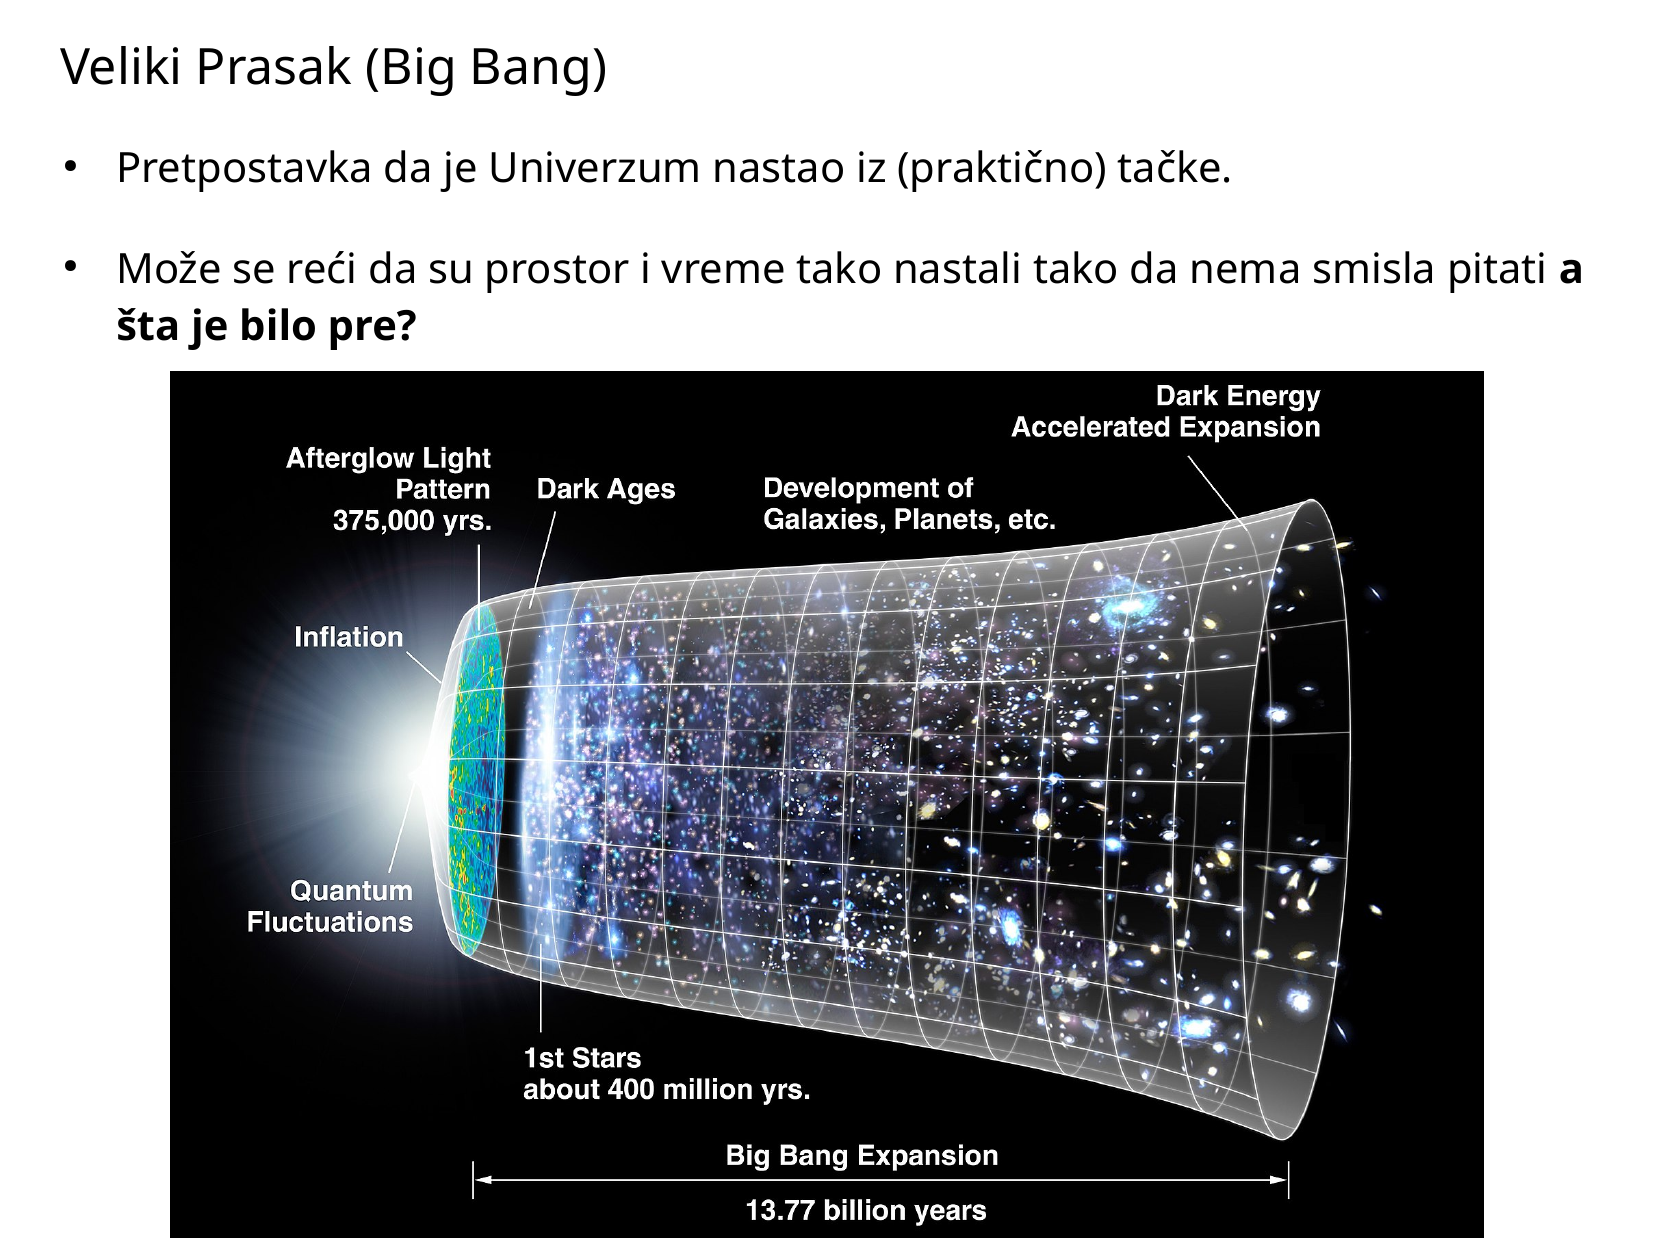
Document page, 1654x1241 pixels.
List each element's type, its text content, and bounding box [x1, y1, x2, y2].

title Veliki Prasak (Big Bang) [59, 17, 1648, 113]
picture [170, 371, 1484, 1238]
list Pretpostavka da je Univerzum nastao iz (praktično) tačke. Može se reći da su prostor i vreme tako nastali tako da nema smisla pitati a šta je bilo pre? [45, 138, 1635, 1161]
